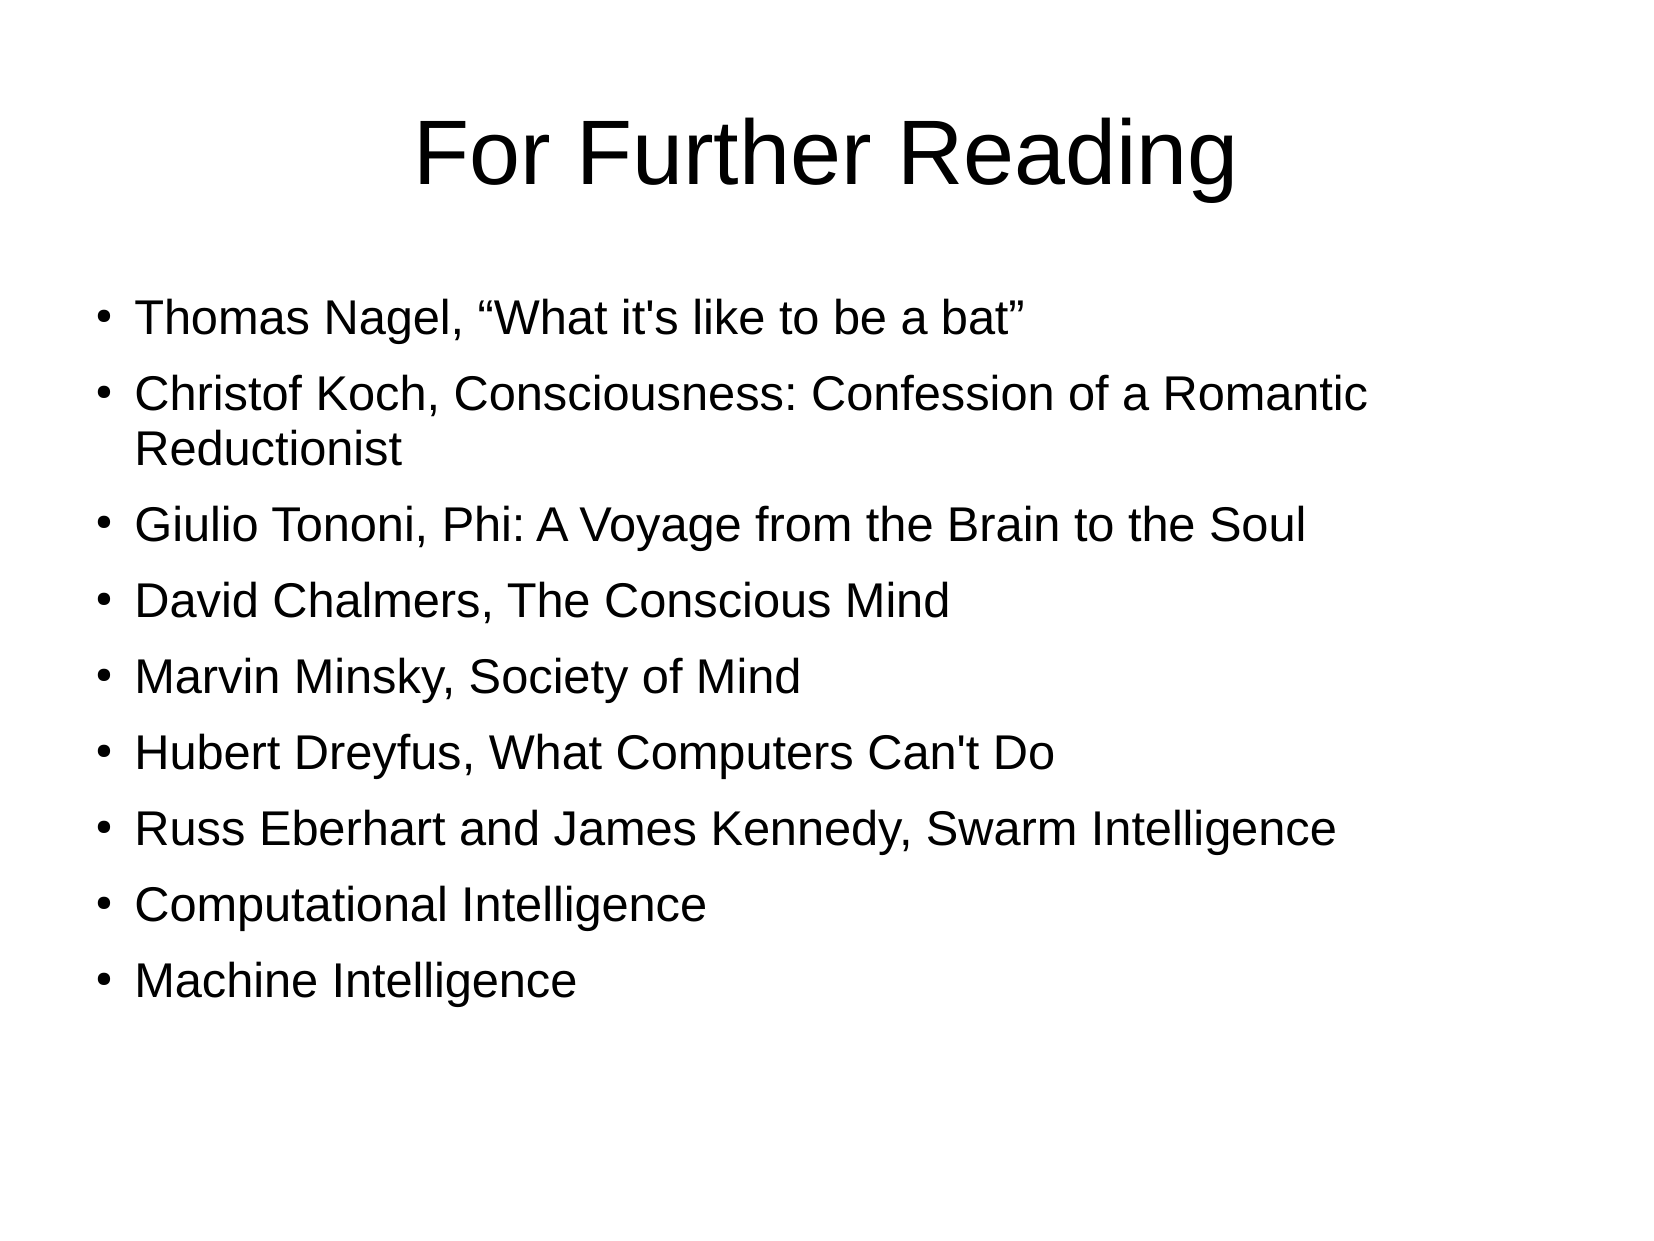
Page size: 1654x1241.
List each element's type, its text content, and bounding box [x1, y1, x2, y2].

list Thomas Nagel, “What it's like to be a bat” Christof Koch, Consciousness: Confession of a Romantic Reductionist Giulio Tononi, Phi: A Voyage from the Brain to the Soul David Chalmers, The Conscious Mind Marvin Minsky, Society of Mind Hubert Dreyfus, What Computers Can't Do Russ Eberhart and James Kennedy, Swarm Intelligence Computational Intelligence Machine Intelligence [82, 290, 1571, 1010]
title For Further Reading [82, 49, 1571, 257]
